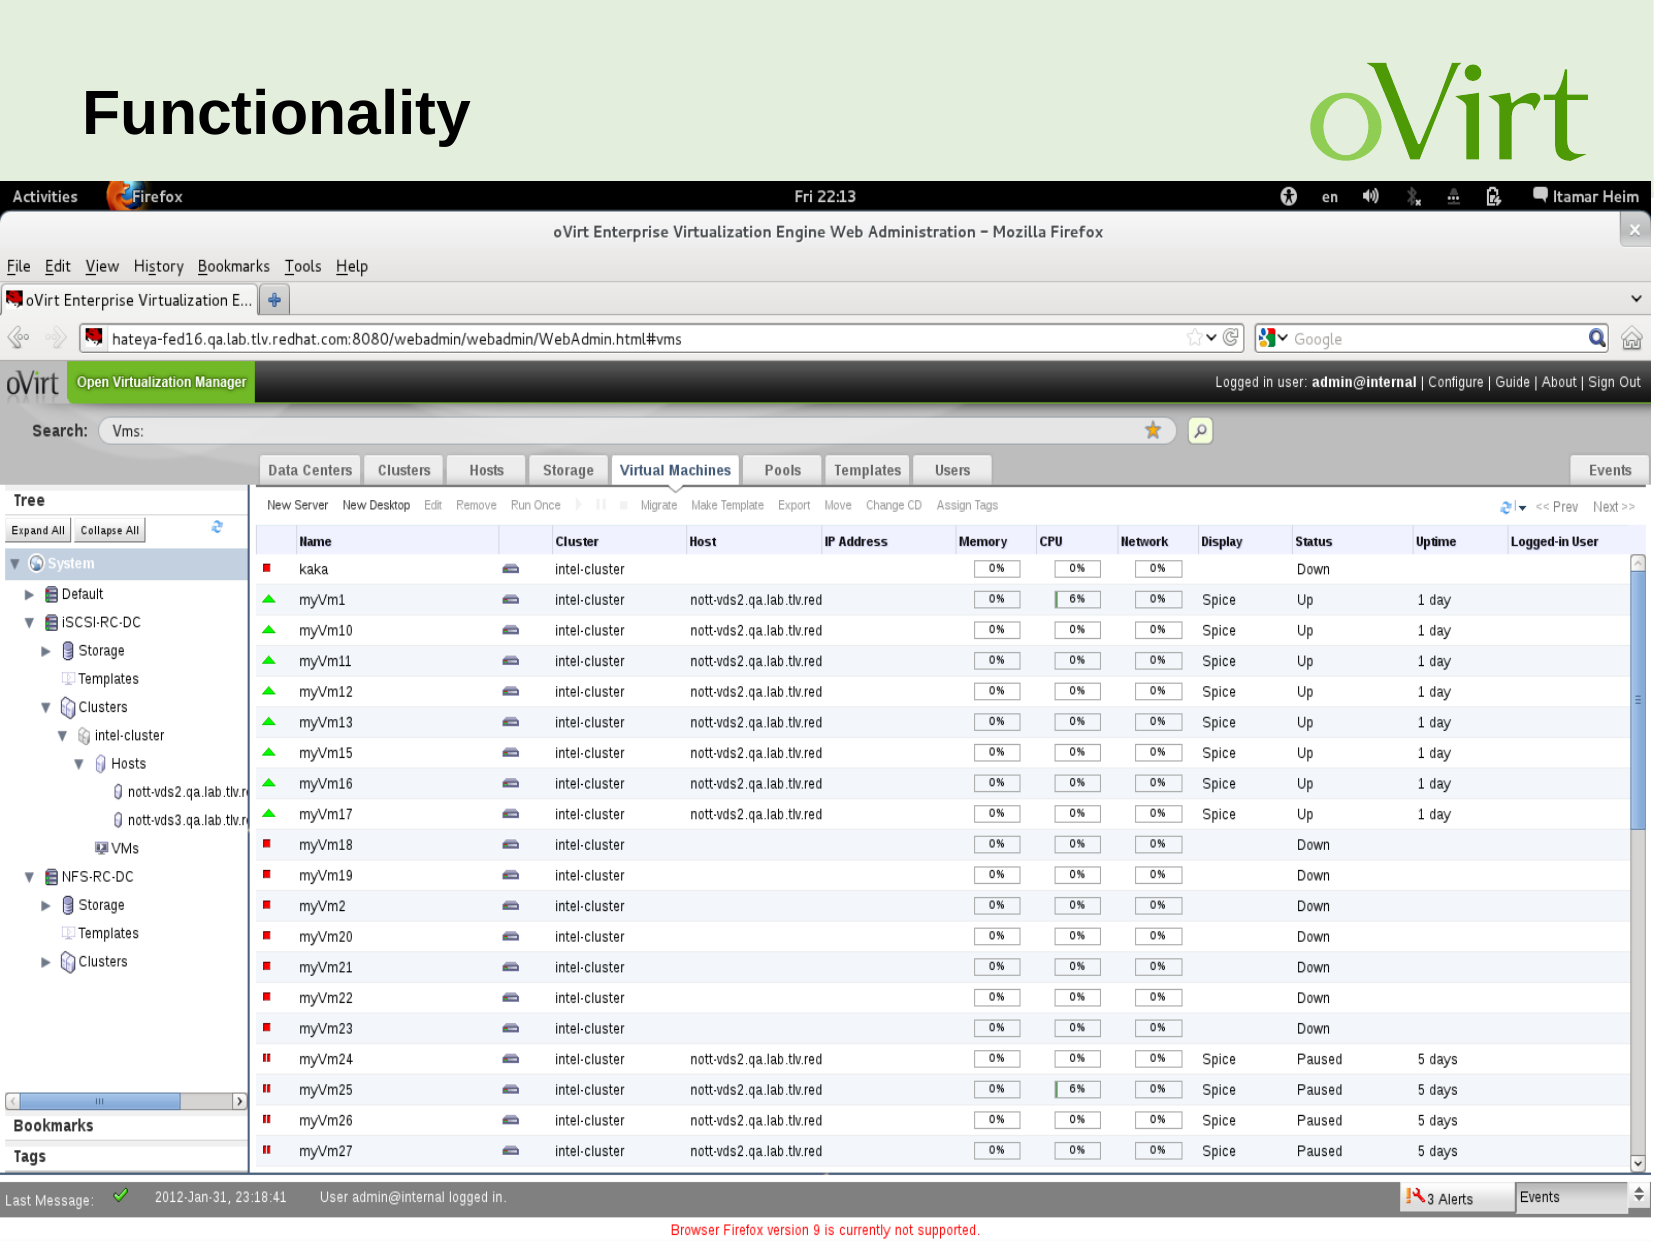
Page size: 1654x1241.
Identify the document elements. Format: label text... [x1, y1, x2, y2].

picture [0, 181, 1651, 1241]
title Functionality [82, 37, 1571, 181]
